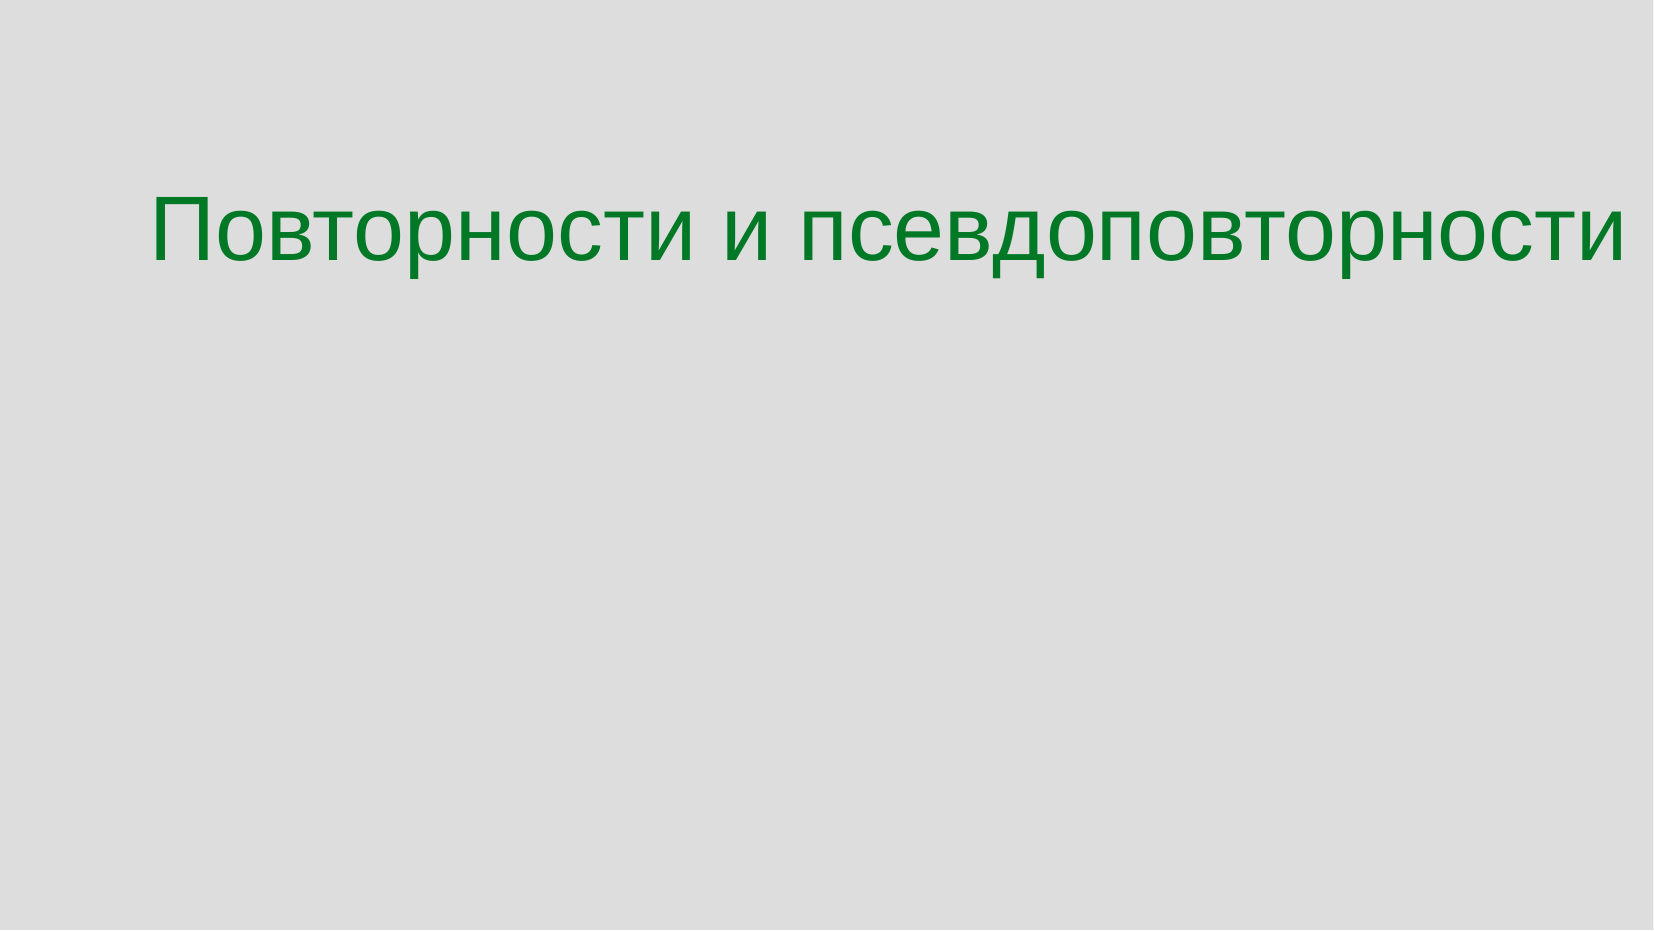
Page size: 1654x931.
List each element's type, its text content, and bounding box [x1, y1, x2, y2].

title Повторности и псевдоповторности [23, 177, 1630, 414]
